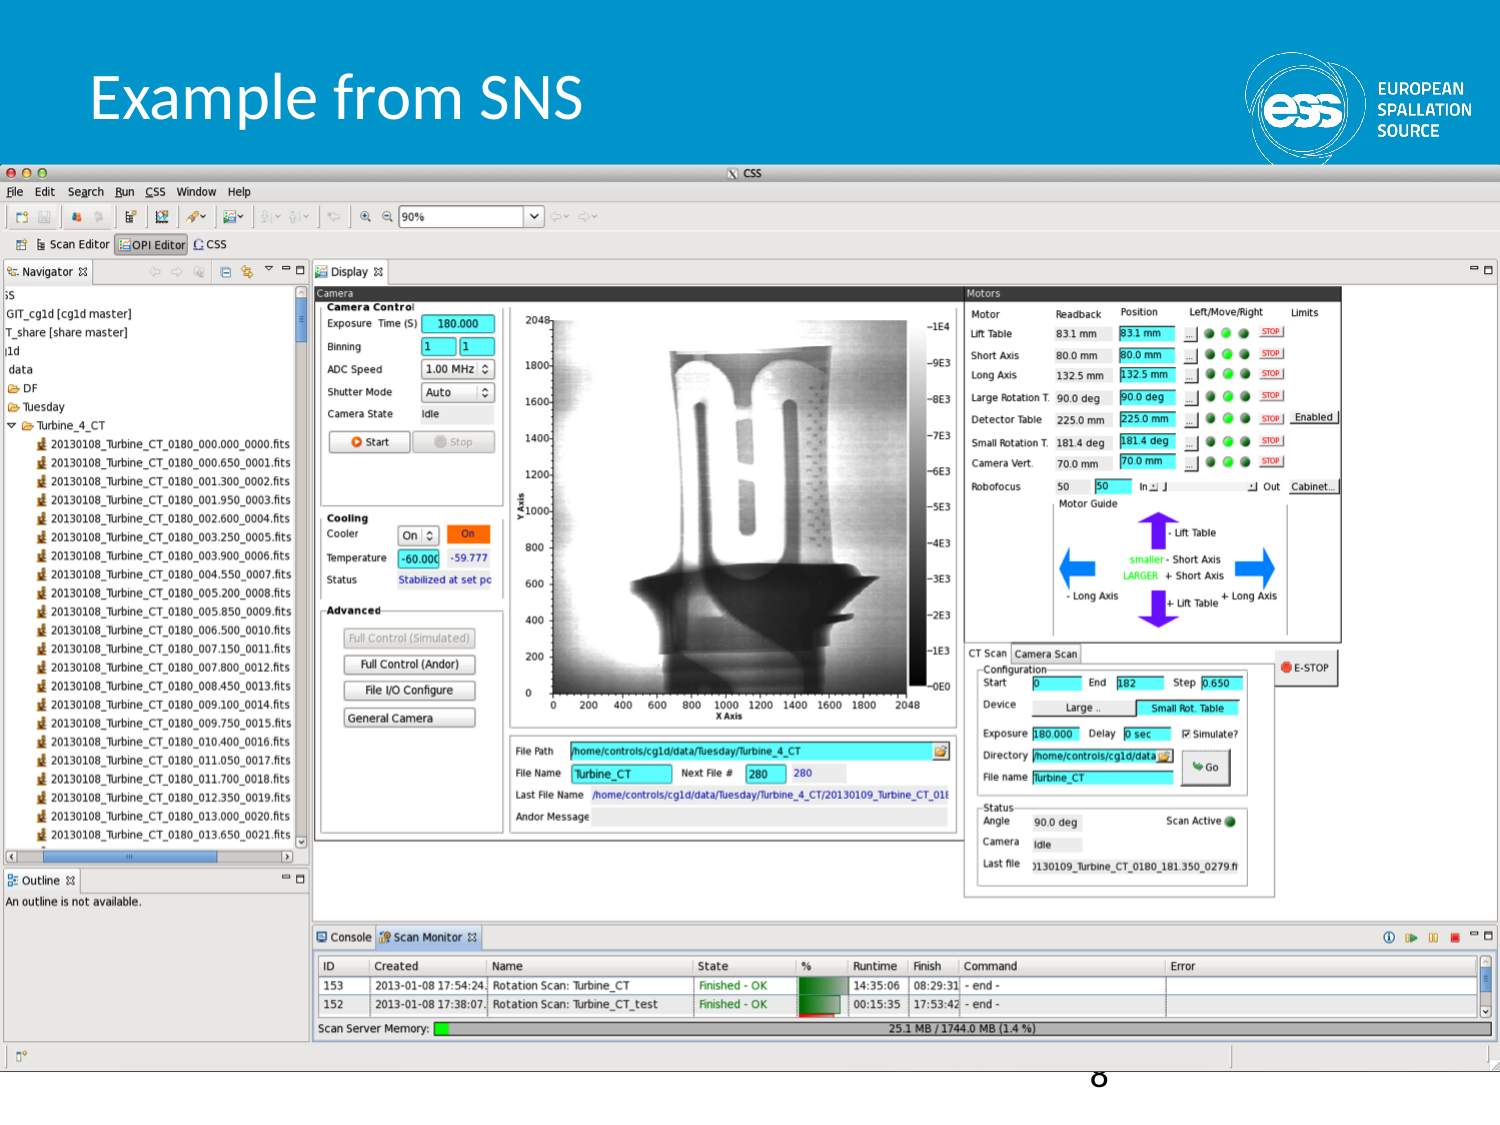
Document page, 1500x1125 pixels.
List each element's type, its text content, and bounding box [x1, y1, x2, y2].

title Example from SNS [75, 45, 1247, 164]
picture [1454, 83, 1458, 94]
picture [1436, 104, 1444, 115]
picture [1418, 104, 1423, 115]
picture [1389, 104, 1393, 115]
picture [1379, 83, 1385, 94]
picture [1409, 104, 1415, 115]
picture [1443, 86, 1450, 93]
picture [1432, 125, 1438, 136]
picture [1398, 109, 1406, 115]
picture [1264, 94, 1342, 127]
picture [1400, 83, 1407, 94]
slide_number <number> [1074, 1073, 1425, 1103]
picture [0, 164, 1500, 1073]
picture [1422, 125, 1428, 134]
picture [1423, 83, 1430, 94]
